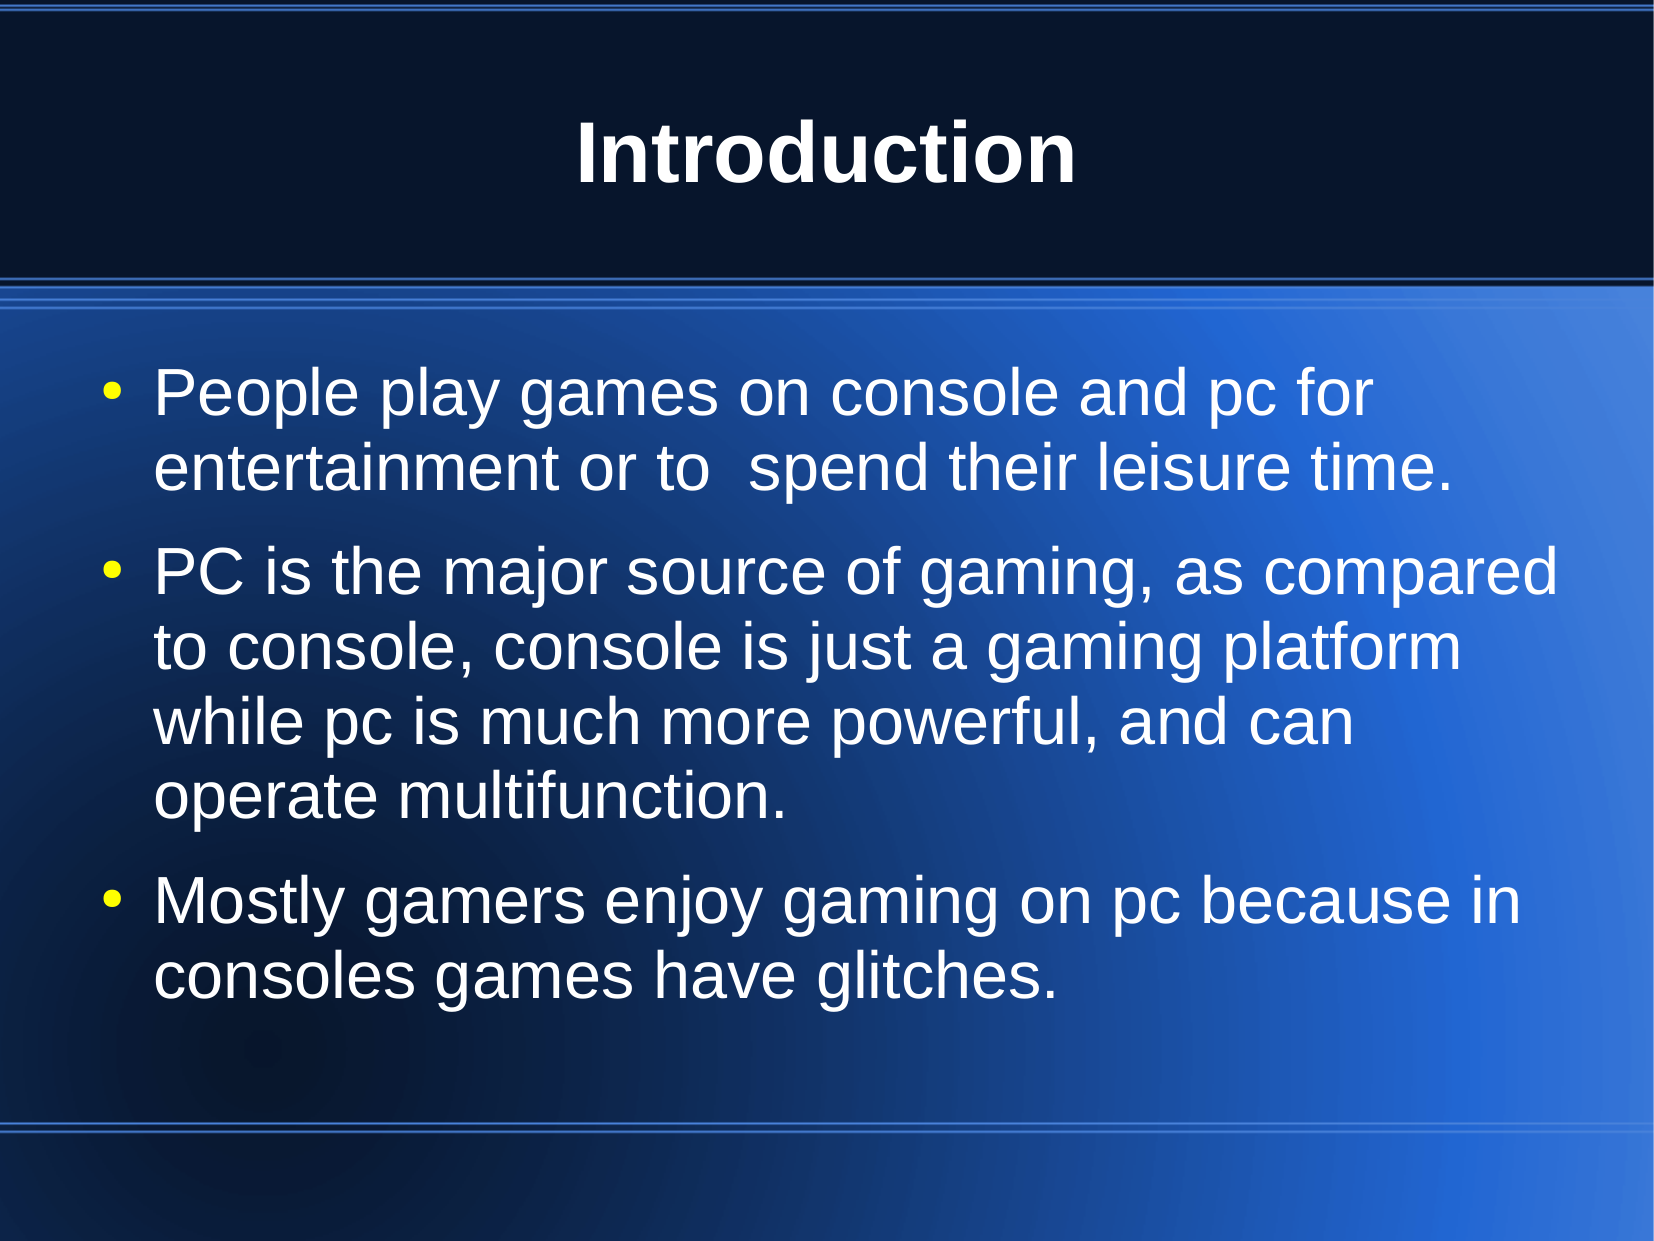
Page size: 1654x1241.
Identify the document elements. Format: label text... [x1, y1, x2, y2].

list People play games on console and pc for entertainment or to spend their leisure time. PC is the major source of gaming, as compared to console, console is just a gaming platform while pc is much more powerful, and can operate multifunction. Mostly gamers enjoy gaming on pc because in consoles games have glitches. [82, 355, 1571, 1058]
title Introduction [82, 49, 1571, 257]
picture [0, 0, 1654, 1241]
